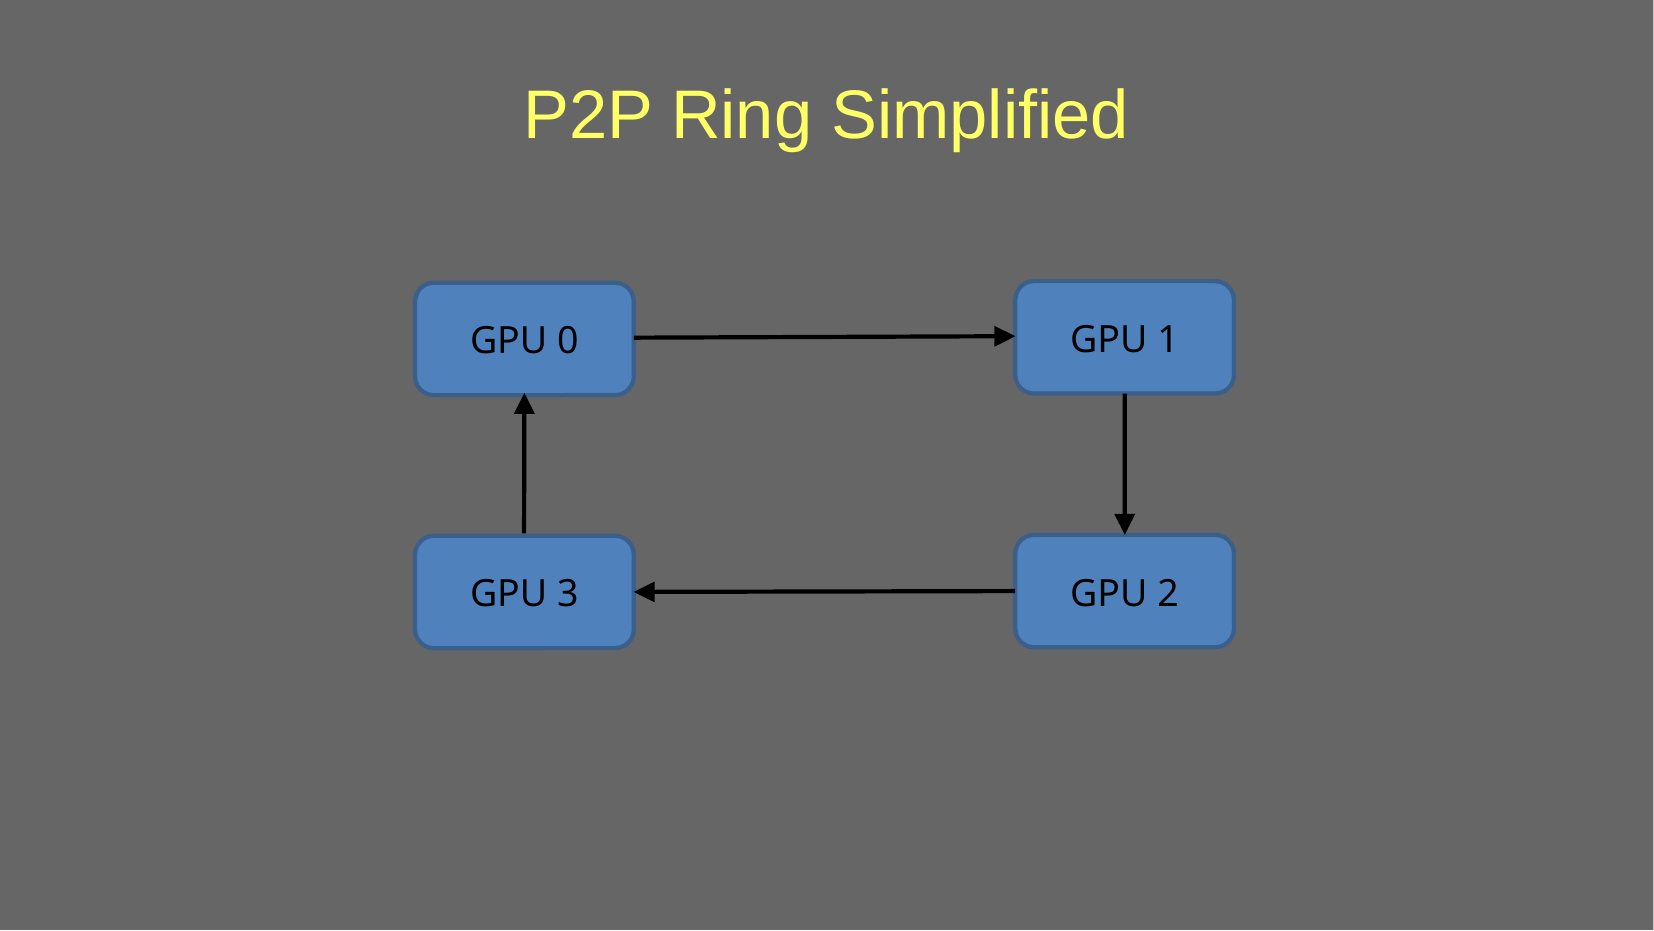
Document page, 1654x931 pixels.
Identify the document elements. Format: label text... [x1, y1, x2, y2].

title P2P Ring Simplified [82, 37, 1571, 193]
text_box GPU 1 [1015, 281, 1235, 394]
text_box GPU 3 [415, 535, 634, 649]
text_box GPU 0 [415, 282, 634, 396]
text_box GPU 2 [1015, 534, 1235, 648]
